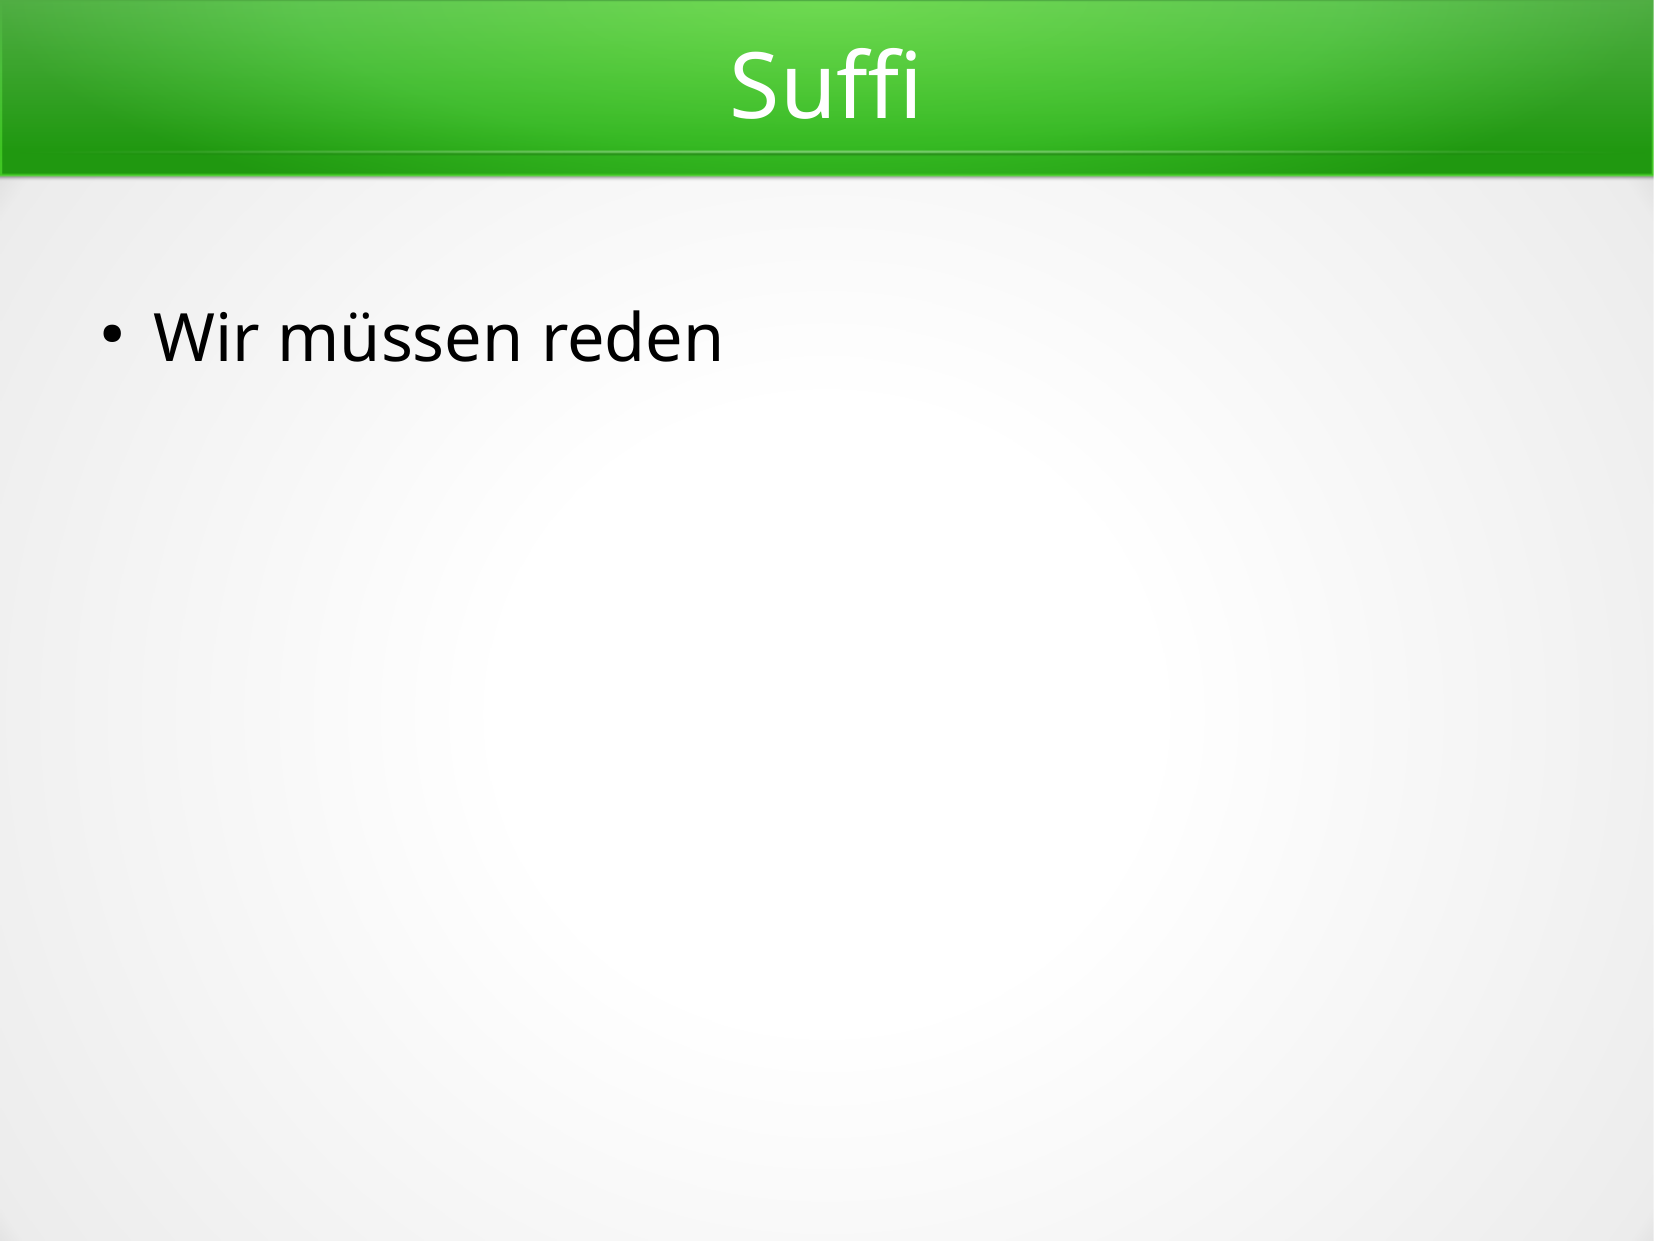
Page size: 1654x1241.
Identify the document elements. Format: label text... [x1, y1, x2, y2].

list Wir müssen reden [82, 290, 1571, 1010]
title Suffi [82, 11, 1571, 154]
picture [0, 0, 1654, 1241]
